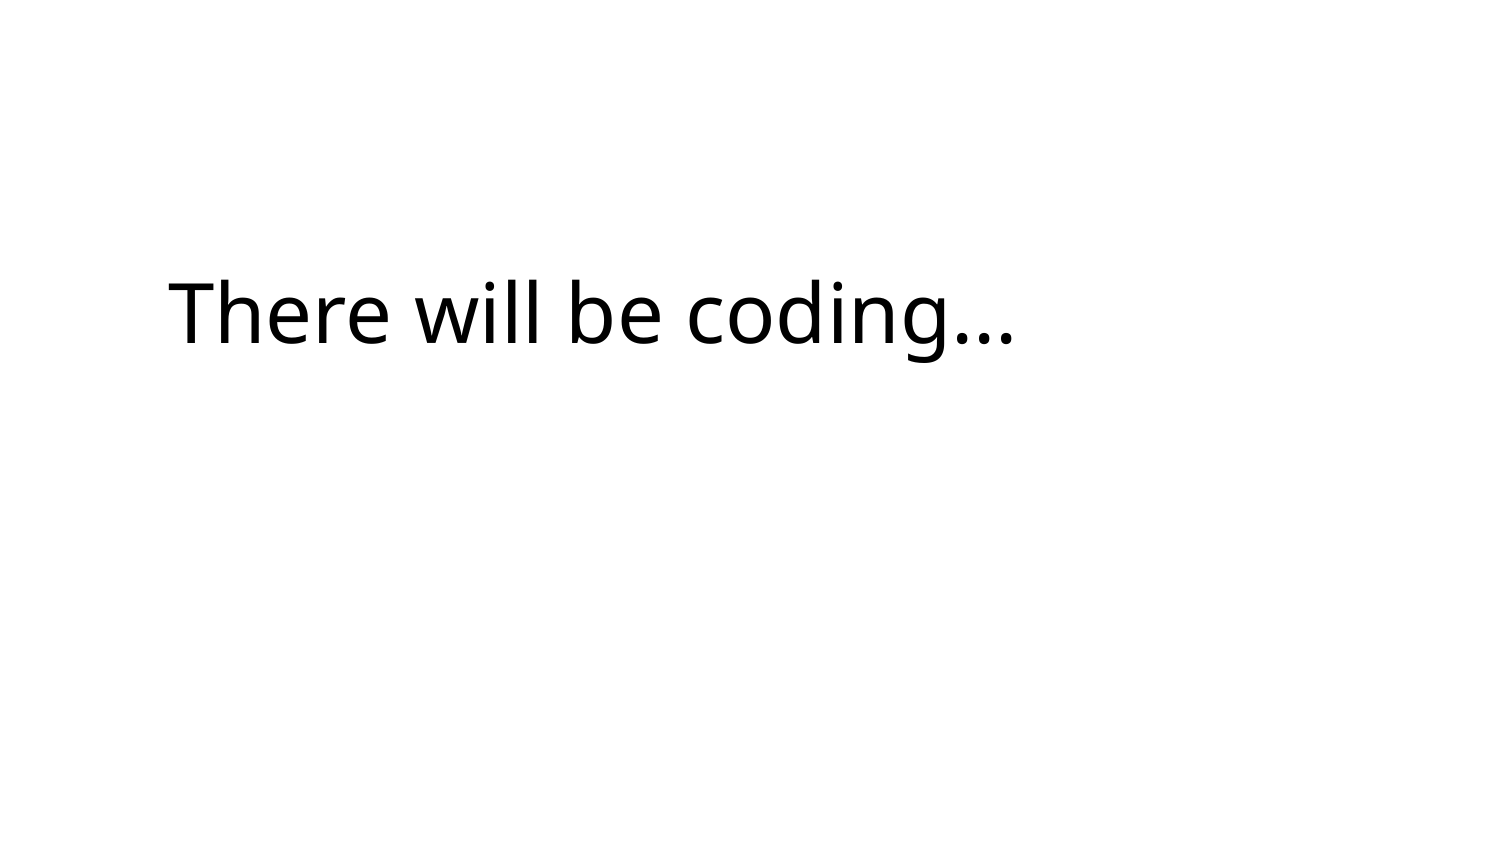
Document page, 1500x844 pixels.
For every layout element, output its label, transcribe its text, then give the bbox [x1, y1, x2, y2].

text_box There will be coding... [153, 245, 1347, 599]
